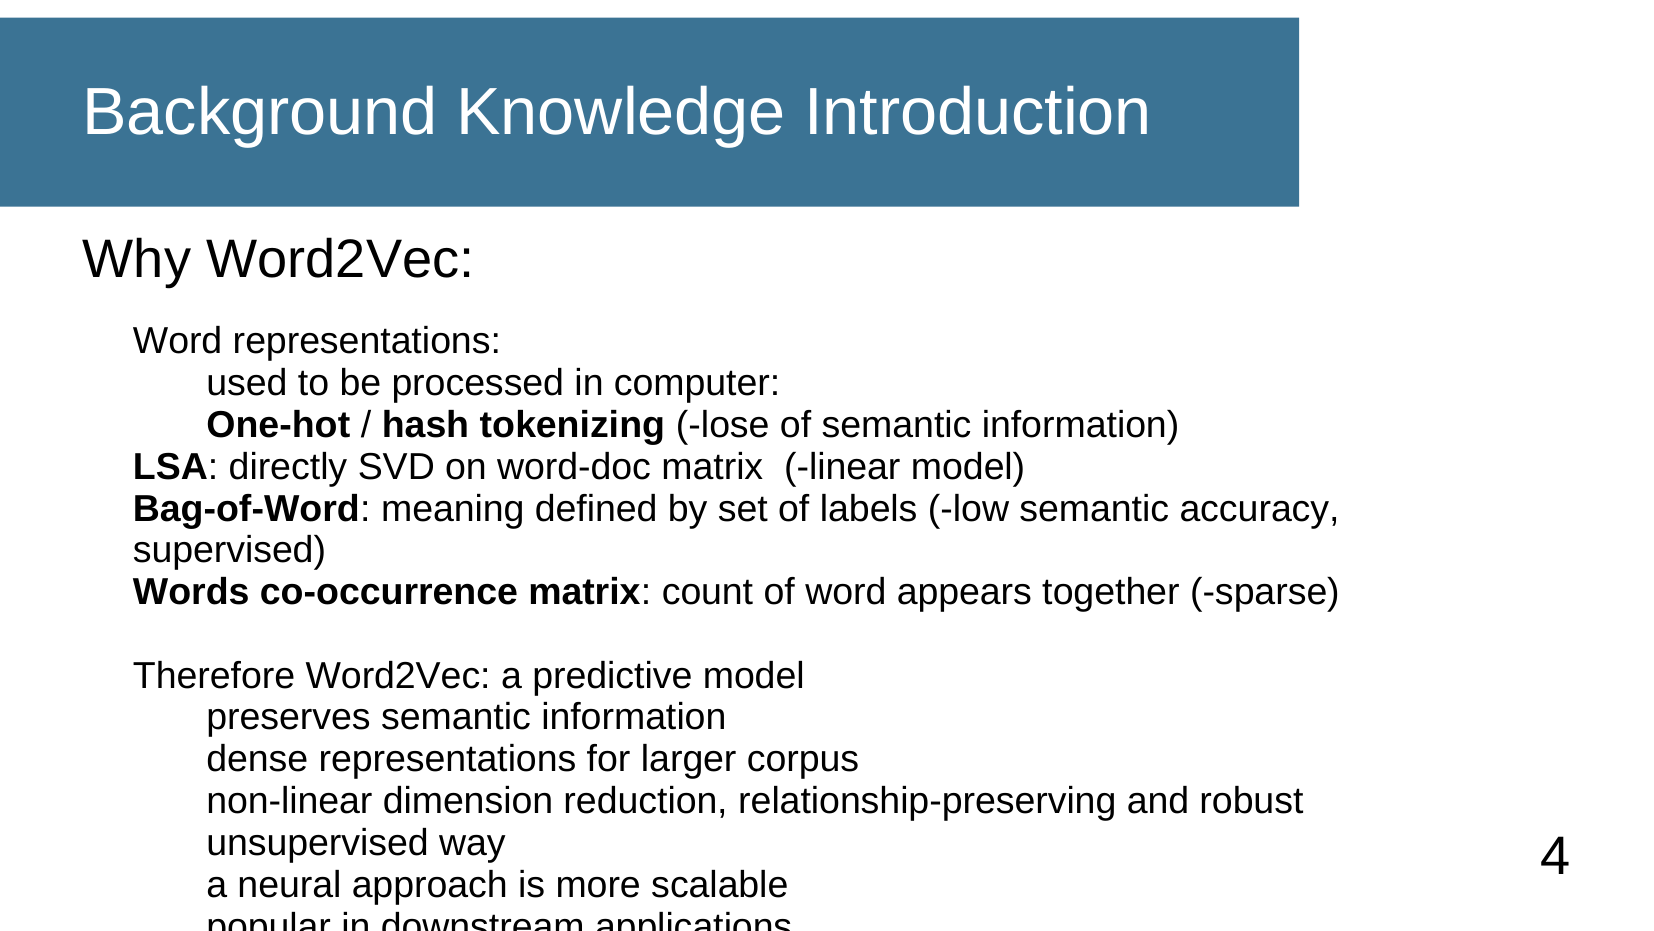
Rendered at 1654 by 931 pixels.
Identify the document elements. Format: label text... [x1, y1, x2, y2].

title Background Knowledge Introduction [82, 35, 1234, 189]
list Why Word2Vec: [82, 224, 1571, 764]
text_box Word representations: used to be processed in computer: One-hot / hash tokenizing (-lose of semantic information) LSA: directly SVD on word-doc matrix (-linear model) Bag-of-Word: meaning defined by set of labels (-low semantic accuracy, supervised) Words co-occurrence matrix: count of word appears together (-sparse) Therefore Word2Vec: a predictive model preserves semantic information dense representations for larger corpus non-linear dimension reduction, relationship-preserving and robust unsupervised way a neural approach is more scalable popular in downstream applications [118, 312, 1555, 917]
